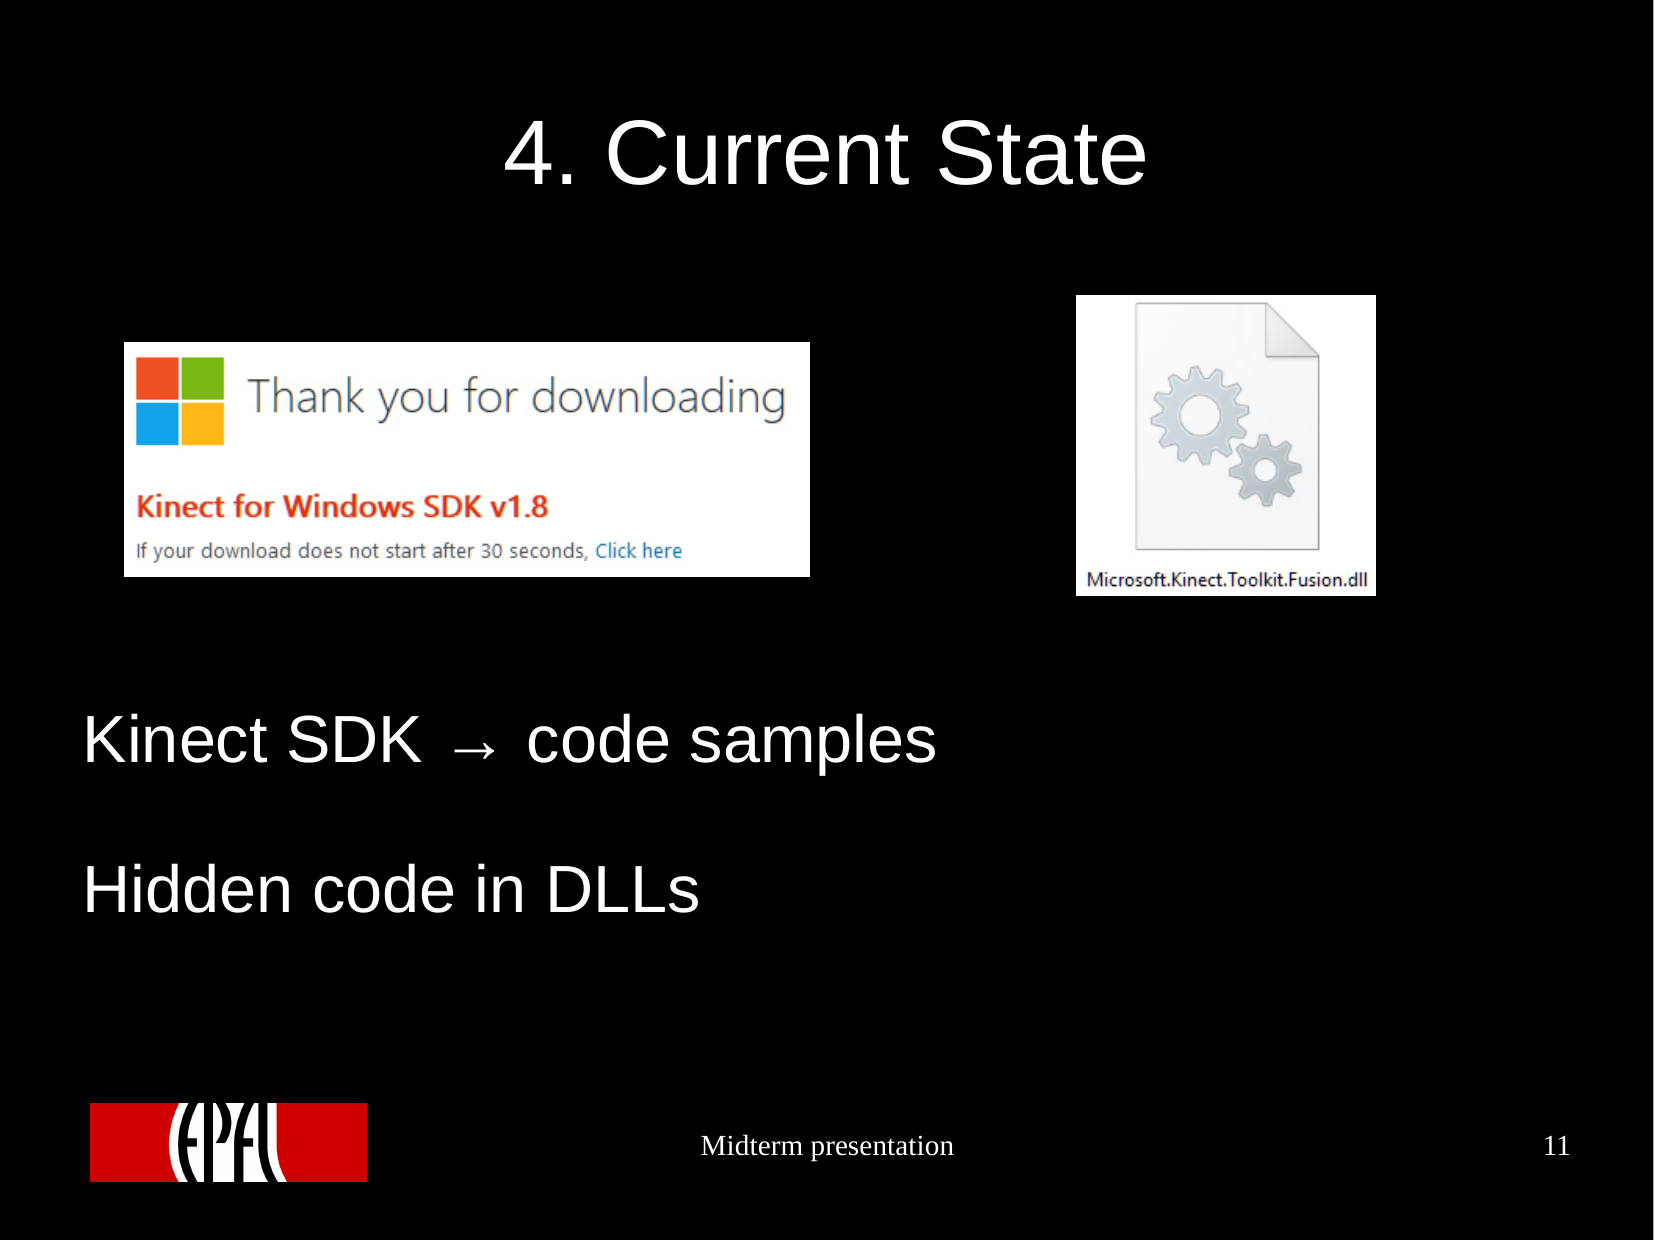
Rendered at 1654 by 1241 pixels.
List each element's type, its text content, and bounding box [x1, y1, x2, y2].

subtitle Kinect SDK → code samples Hidden code in DLLs [82, 496, 1571, 1133]
picture [1076, 295, 1376, 596]
picture [90, 1103, 367, 1182]
picture [124, 342, 810, 577]
title 4. Current State [82, 49, 1571, 257]
